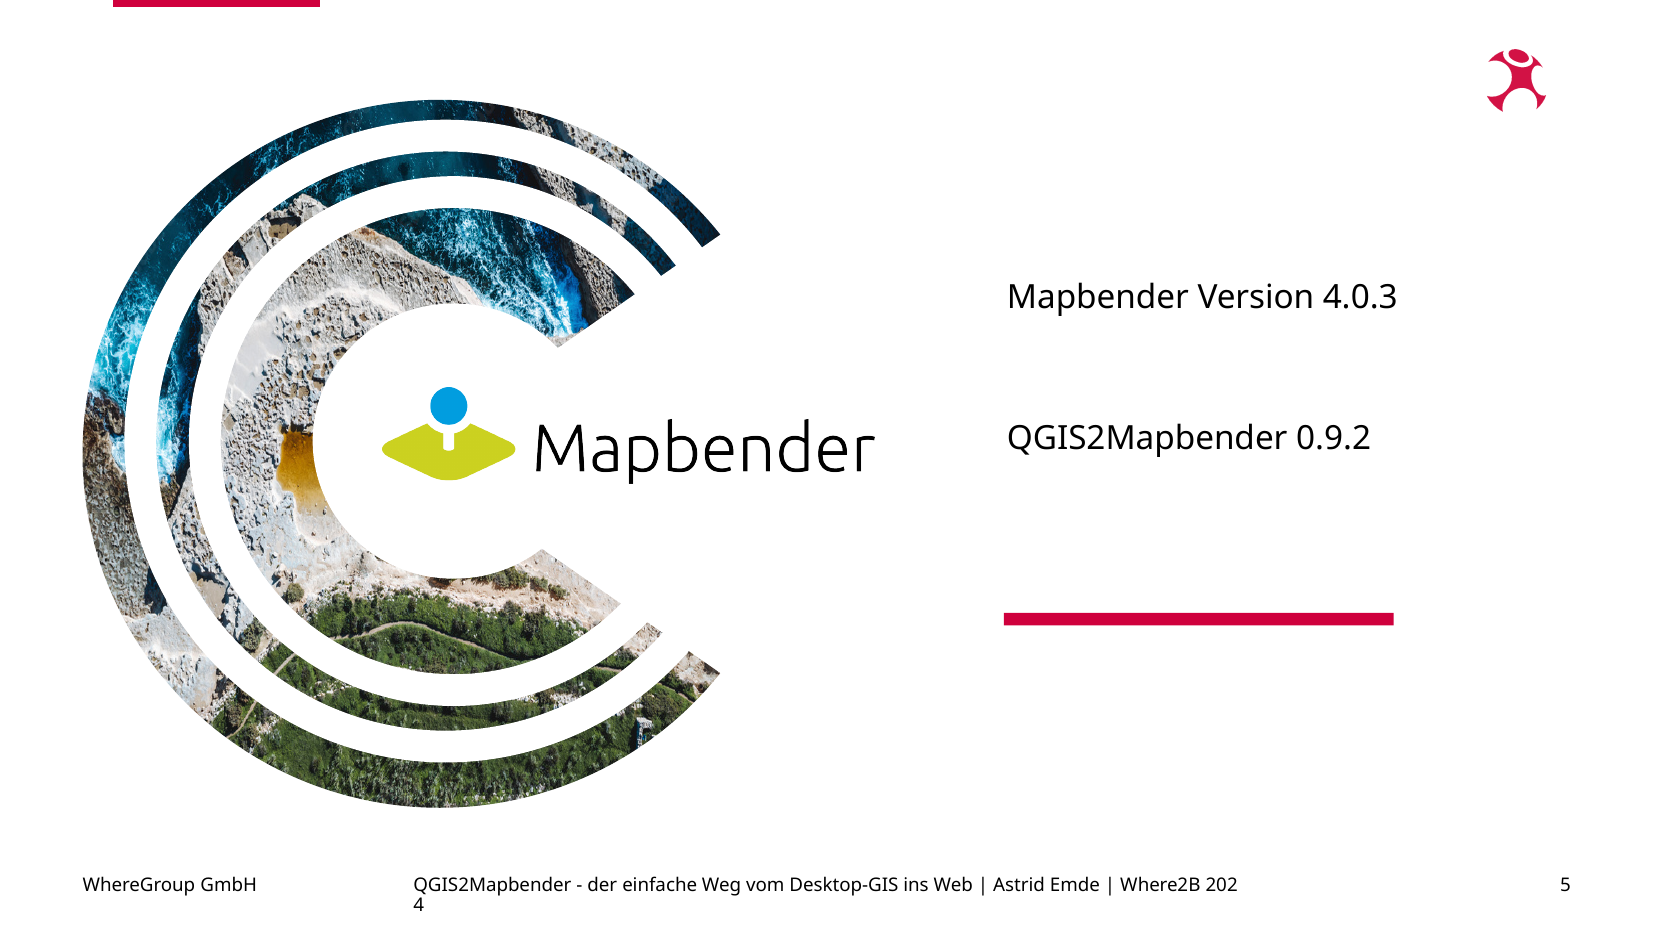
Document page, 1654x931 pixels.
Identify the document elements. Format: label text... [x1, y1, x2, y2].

text_box [82, 99, 906, 808]
picture [1483, 49, 1554, 118]
text_box Mapbender Version 4.0.3 [992, 265, 1536, 356]
text_box . [992, 578, 1347, 631]
picture [382, 387, 875, 484]
text_box QGIS2Mapbender 0.9.2 [992, 406, 1595, 497]
